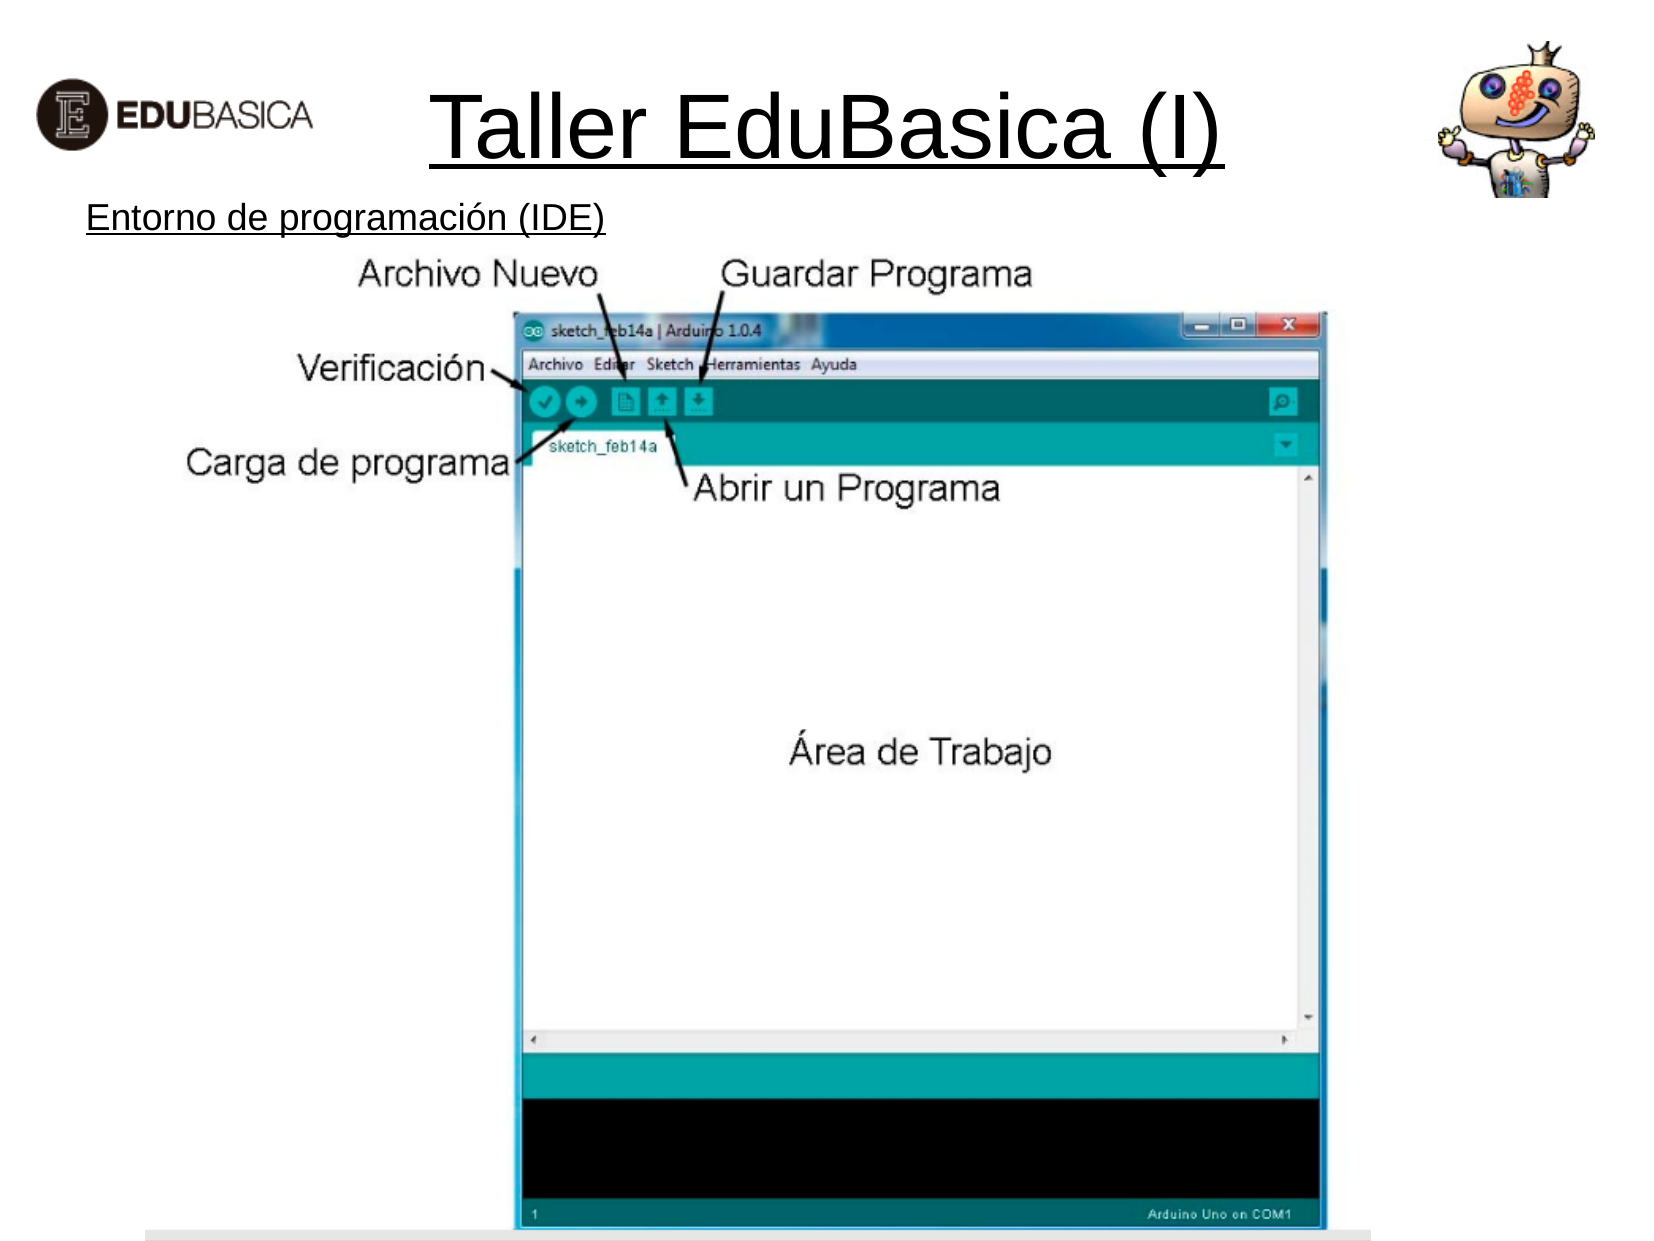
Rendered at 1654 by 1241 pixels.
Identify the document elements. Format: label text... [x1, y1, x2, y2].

title Taller EduBasica (I) [82, 23, 1571, 231]
picture [35, 77, 316, 154]
text_box Entorno de programación (IDE) [70, 189, 621, 247]
picture [1438, 41, 1595, 198]
picture [145, 248, 1371, 1241]
